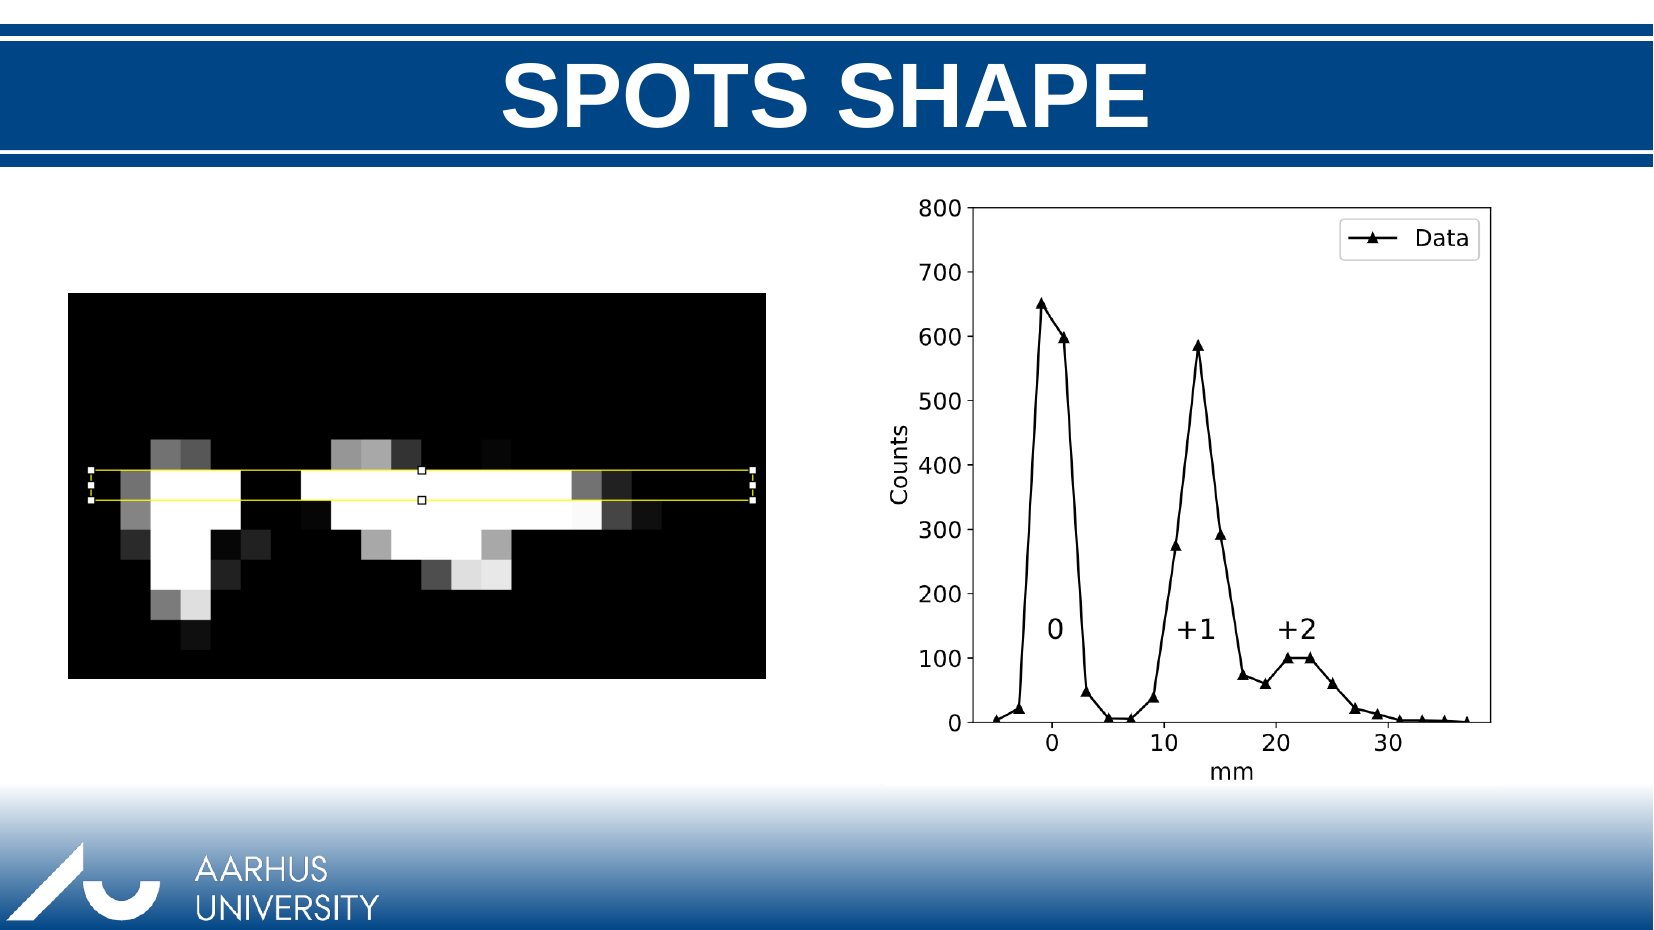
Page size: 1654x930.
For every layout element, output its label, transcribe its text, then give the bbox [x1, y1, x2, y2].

picture [68, 293, 766, 679]
picture [5, 841, 414, 928]
picture [885, 185, 1503, 786]
title SPOTS SHAPE [0, 41, 1653, 151]
